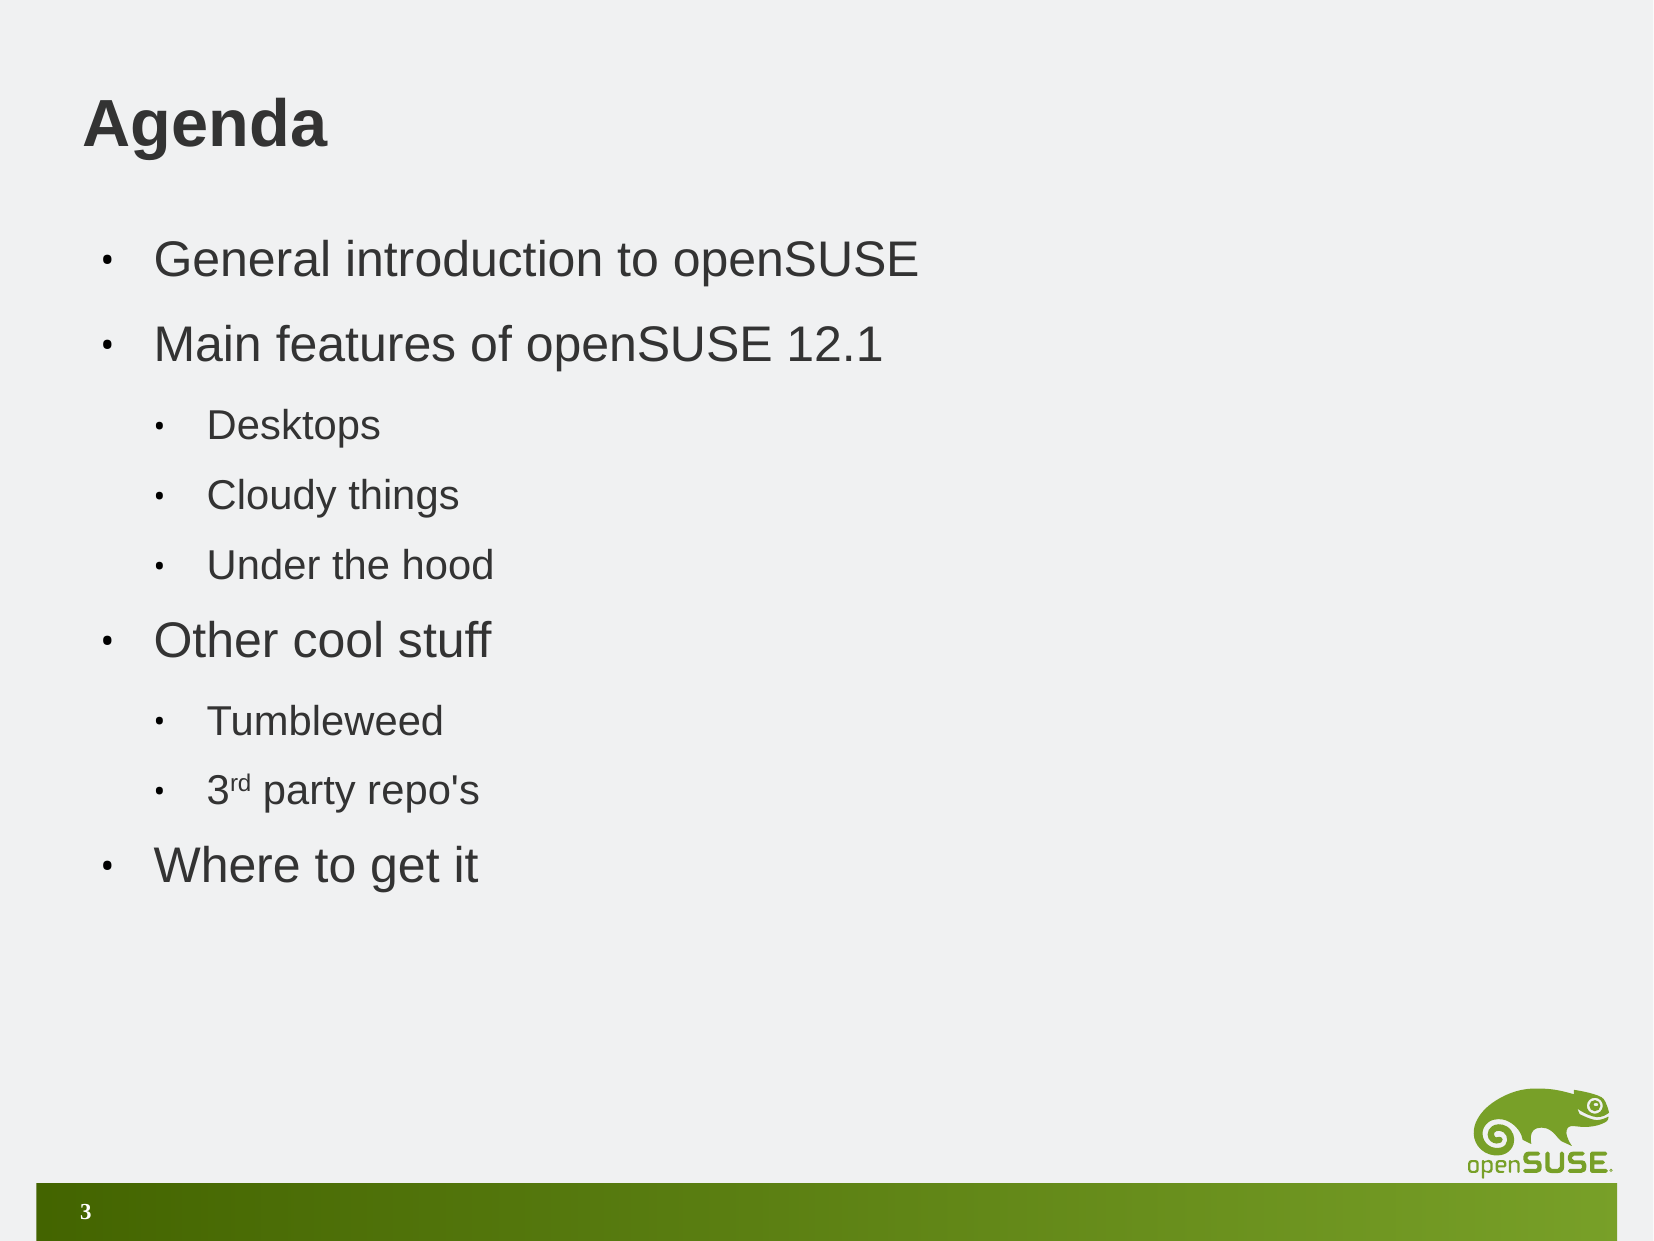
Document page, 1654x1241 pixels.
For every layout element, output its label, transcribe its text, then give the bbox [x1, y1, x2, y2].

picture [0, 0, 1654, 1241]
list General introduction to openSUSE Main features of openSUSE 12.1 Desktops Cloudy things Under the hood Other cool stuff Tumbleweed 3rd party repo's Where to get it [82, 231, 1571, 1050]
title Agenda [82, 49, 1571, 198]
